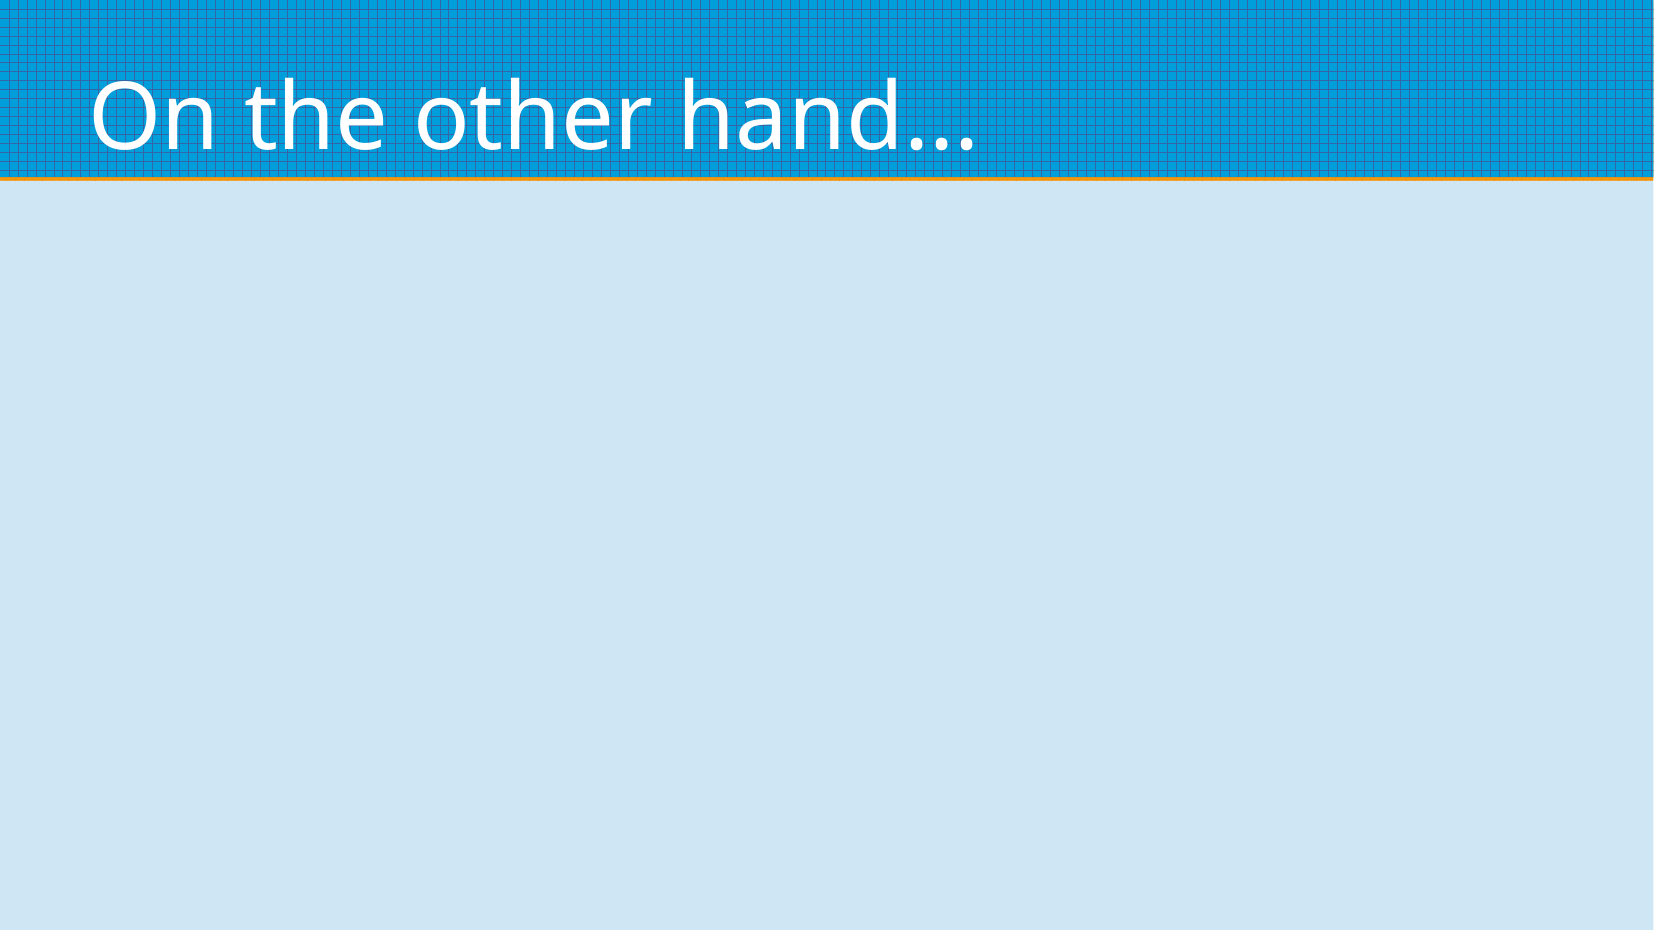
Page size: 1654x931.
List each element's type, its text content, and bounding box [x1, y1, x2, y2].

title On the other hand... [88, 14, 1565, 178]
